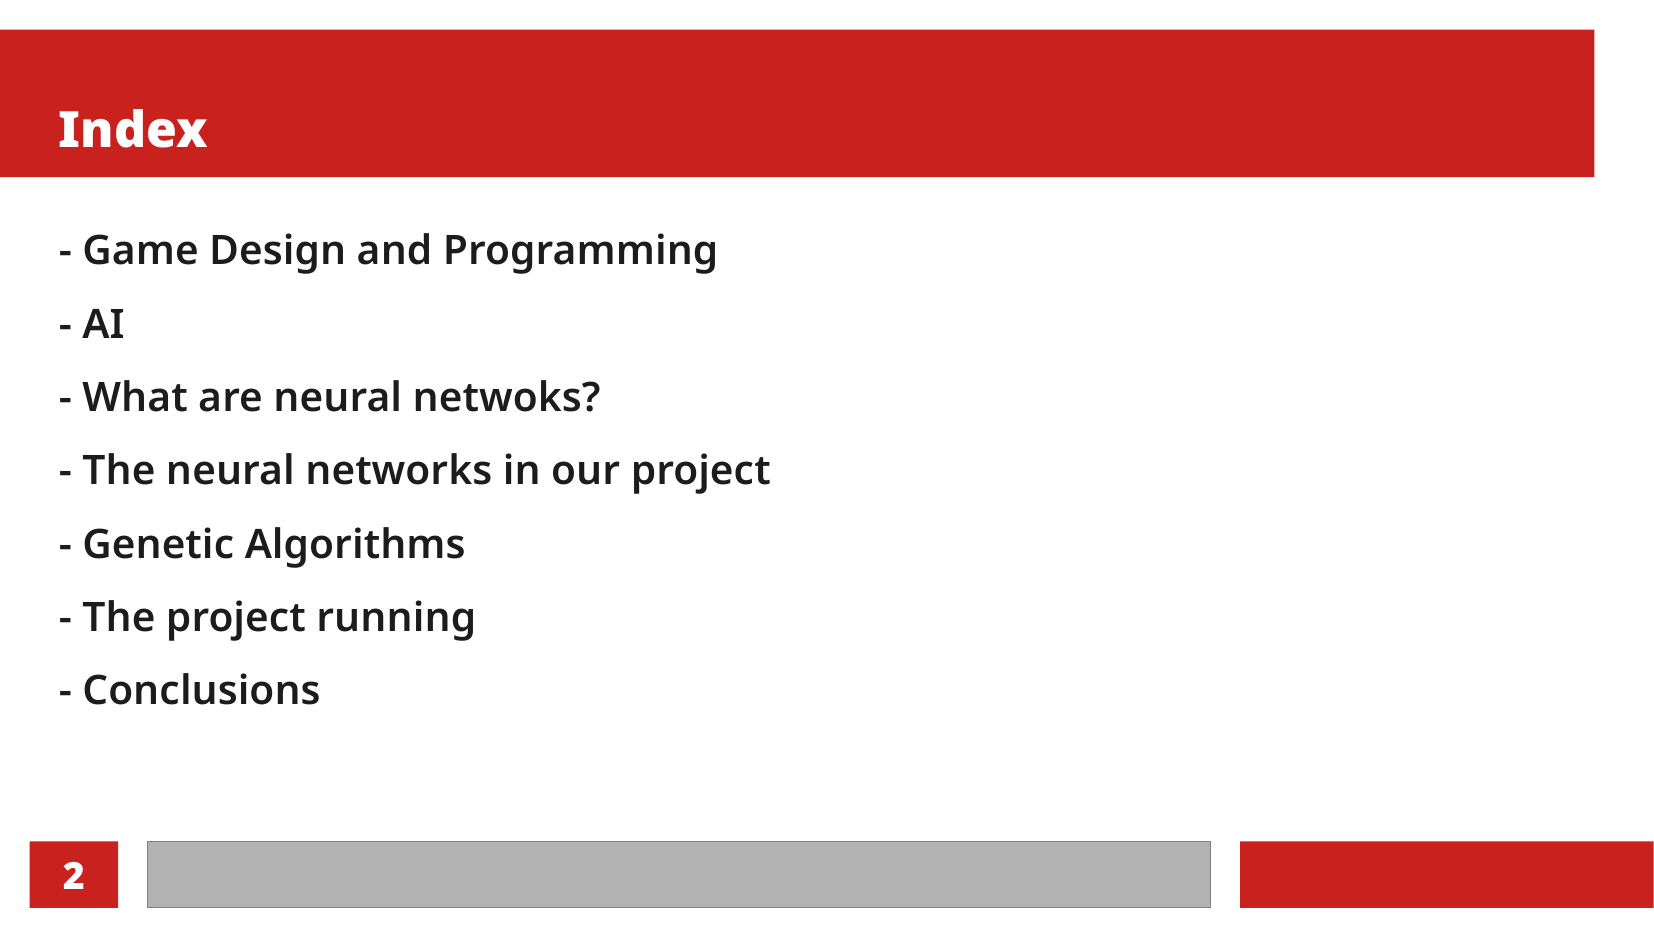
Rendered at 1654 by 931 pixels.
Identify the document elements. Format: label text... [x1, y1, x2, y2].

list - Game Design and Programming - AI - What are neural netwoks? - The neural networks in our project - Genetic Algorithms - The project running - Conclusions [59, 221, 1565, 798]
title Index [59, 44, 1595, 163]
